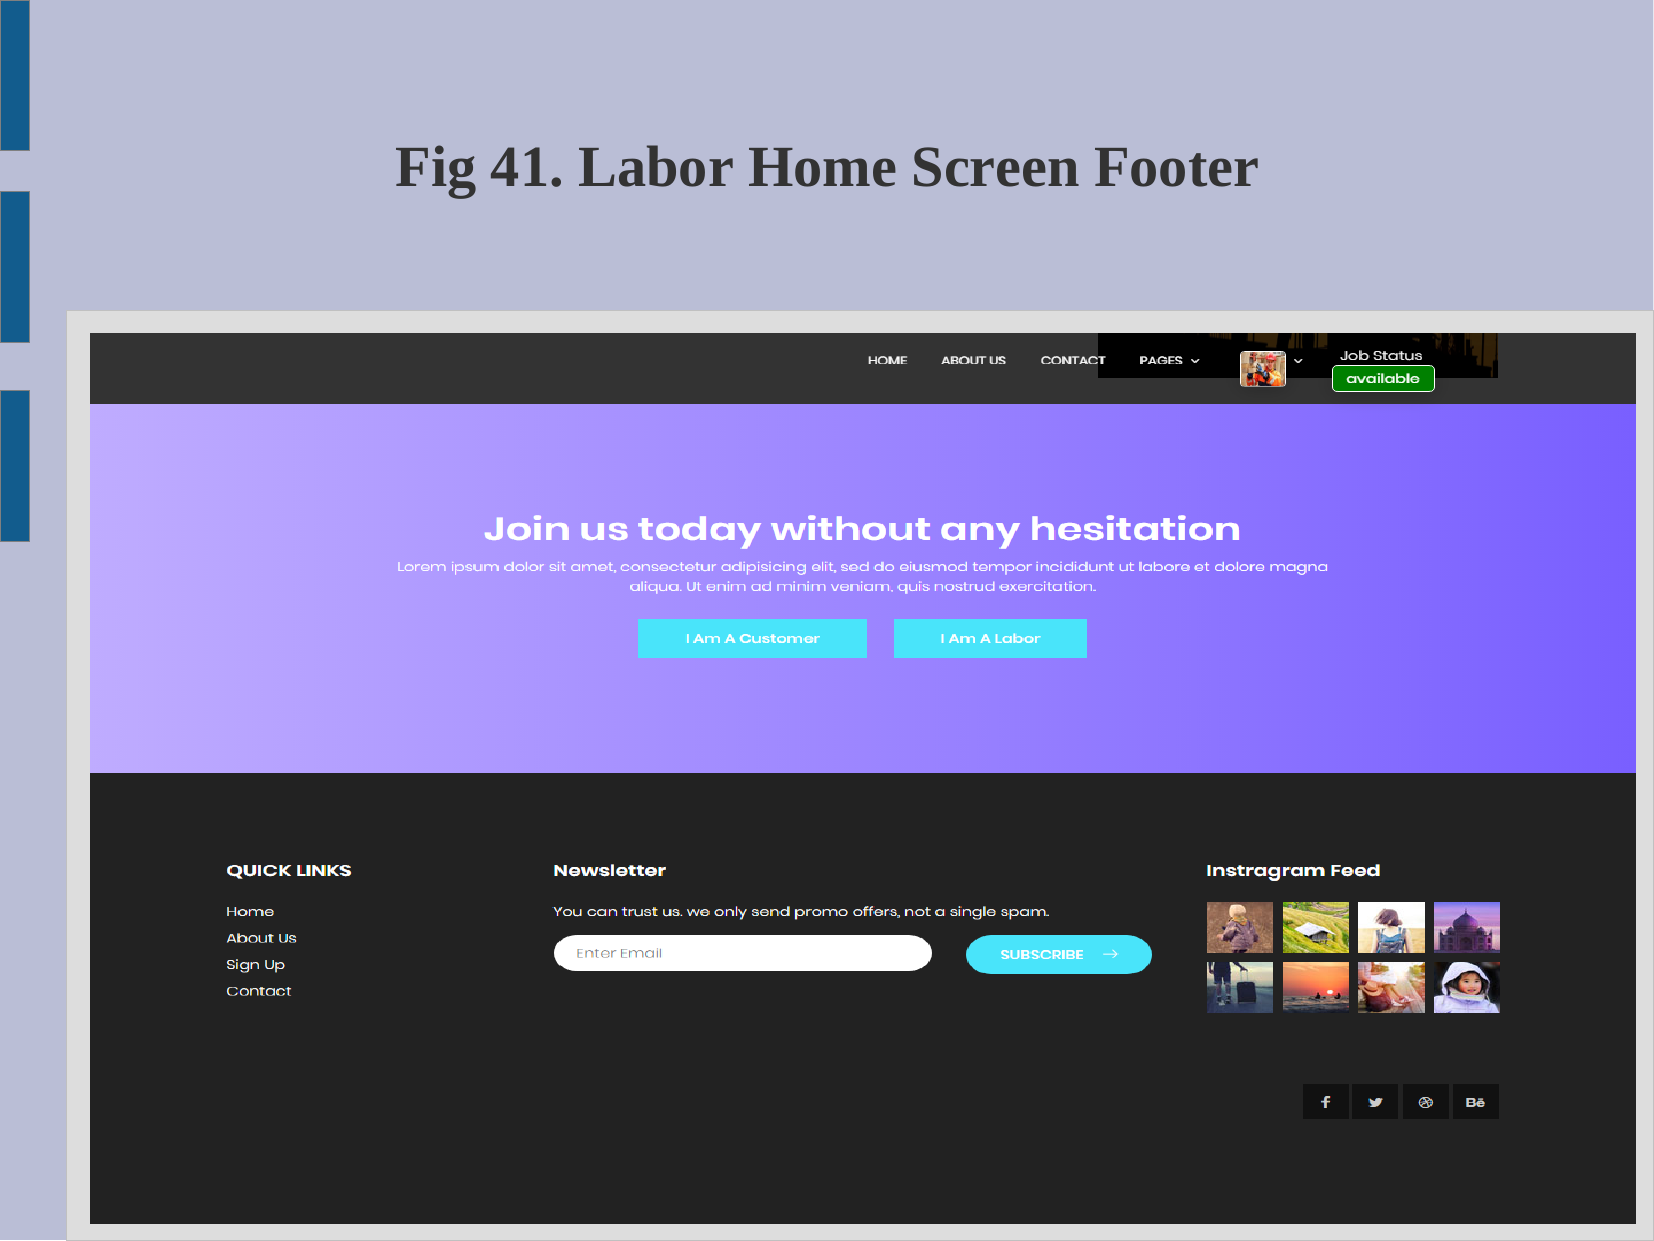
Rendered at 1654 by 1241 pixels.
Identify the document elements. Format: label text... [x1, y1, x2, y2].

picture [90, 333, 1636, 1224]
title Fig 41. Labor Home Screen Footer [121, 62, 1534, 271]
